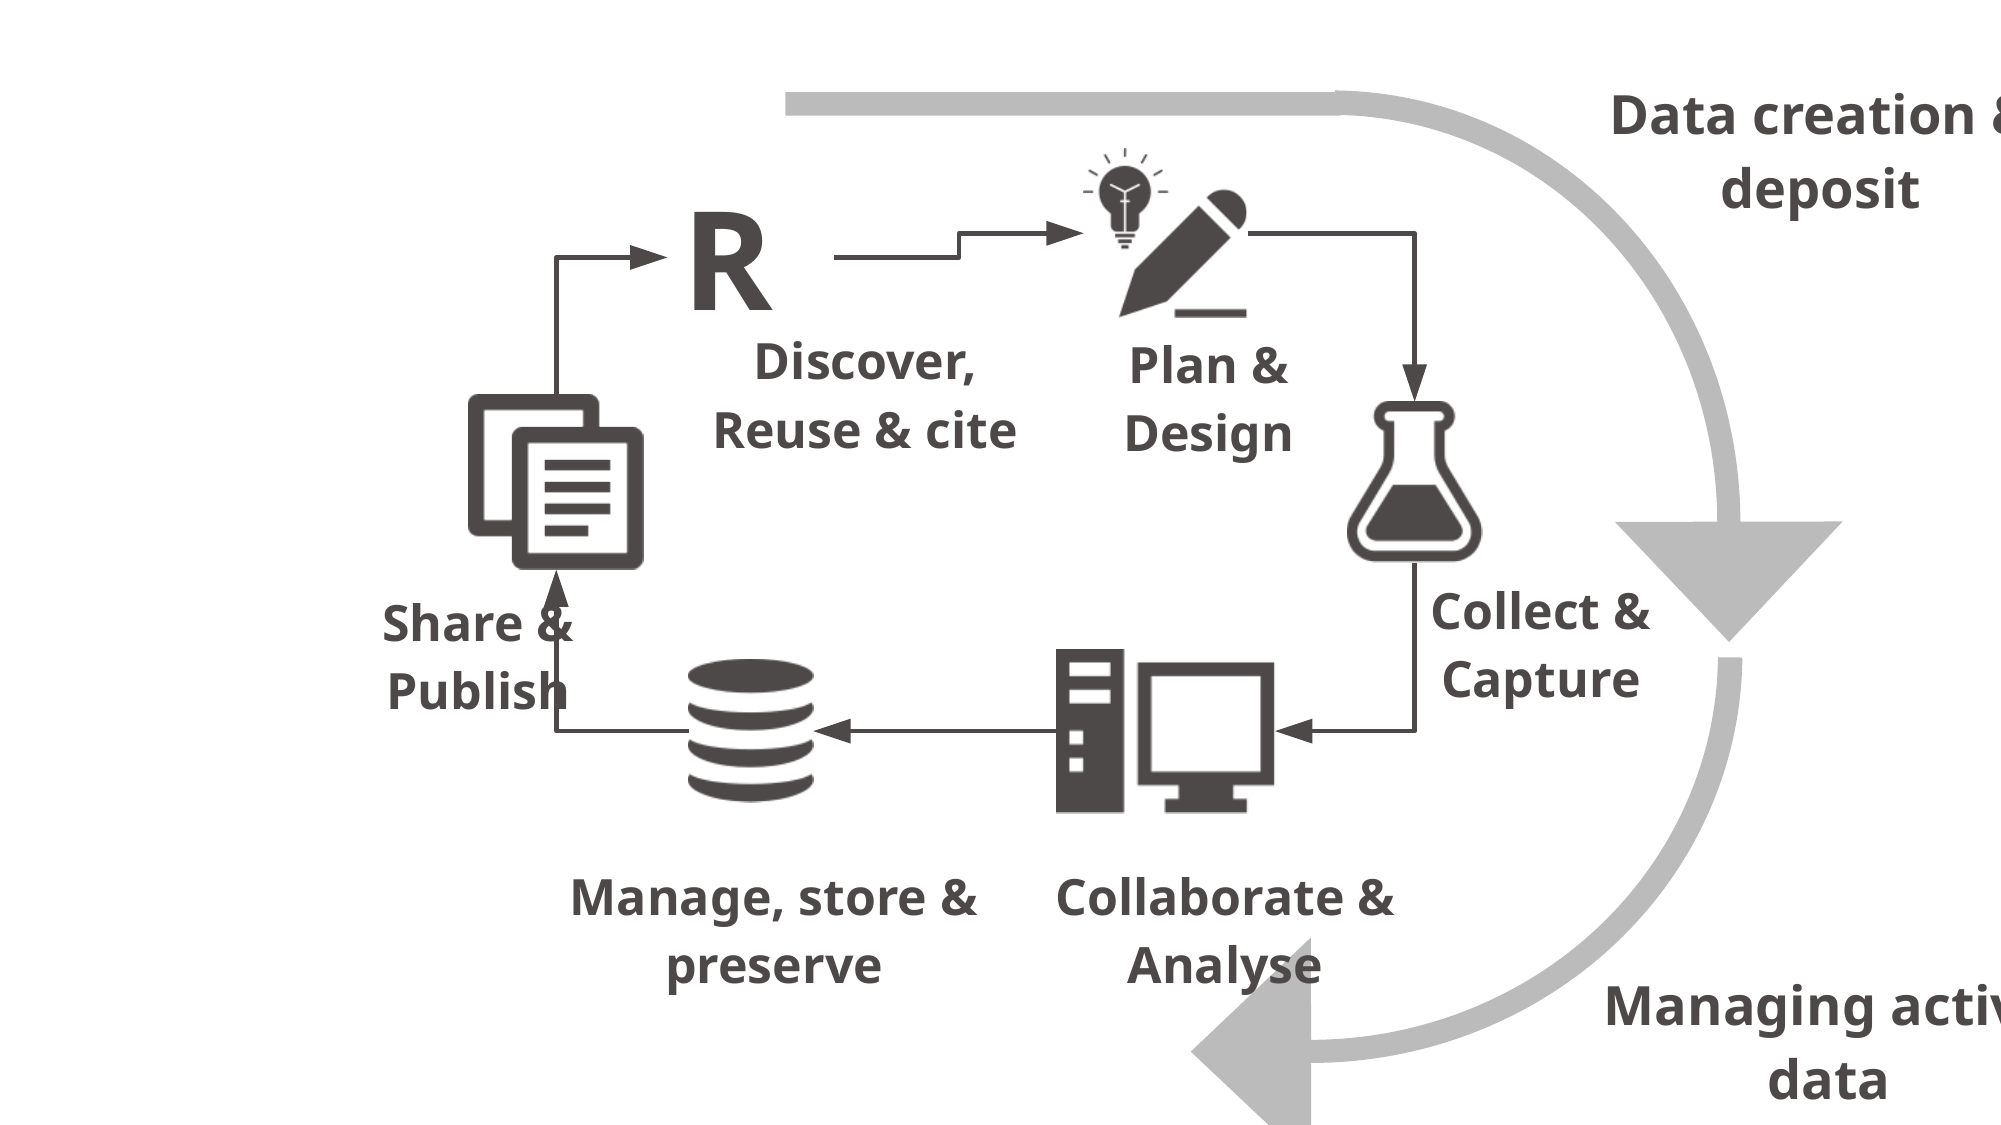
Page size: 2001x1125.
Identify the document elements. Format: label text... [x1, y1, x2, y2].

text_box Plan & Design [1108, 322, 1288, 438]
text_box Collaborate & Analyse [1040, 854, 1546, 970]
text_box [1303, 971, 1311, 978]
text_box Share & Publish [367, 580, 554, 696]
text_box R [667, 156, 835, 311]
text_box [785, 90, 1843, 642]
text_box Collect & Capture [1417, 568, 1639, 684]
text_box Discover, Reuse & cite [697, 318, 993, 434]
text_box Data creation & deposit [1594, 68, 1991, 193]
text_box Managing active data [1588, 960, 2001, 1084]
picture [468, 394, 644, 570]
picture [1056, 649, 1276, 814]
picture [1347, 401, 1483, 563]
picture [688, 659, 814, 803]
picture [1083, 148, 1248, 318]
text_box Share & Publish [559, 607, 568, 696]
text_box Manage, store & preserve [555, 854, 941, 970]
text_box [1190, 657, 1743, 1125]
